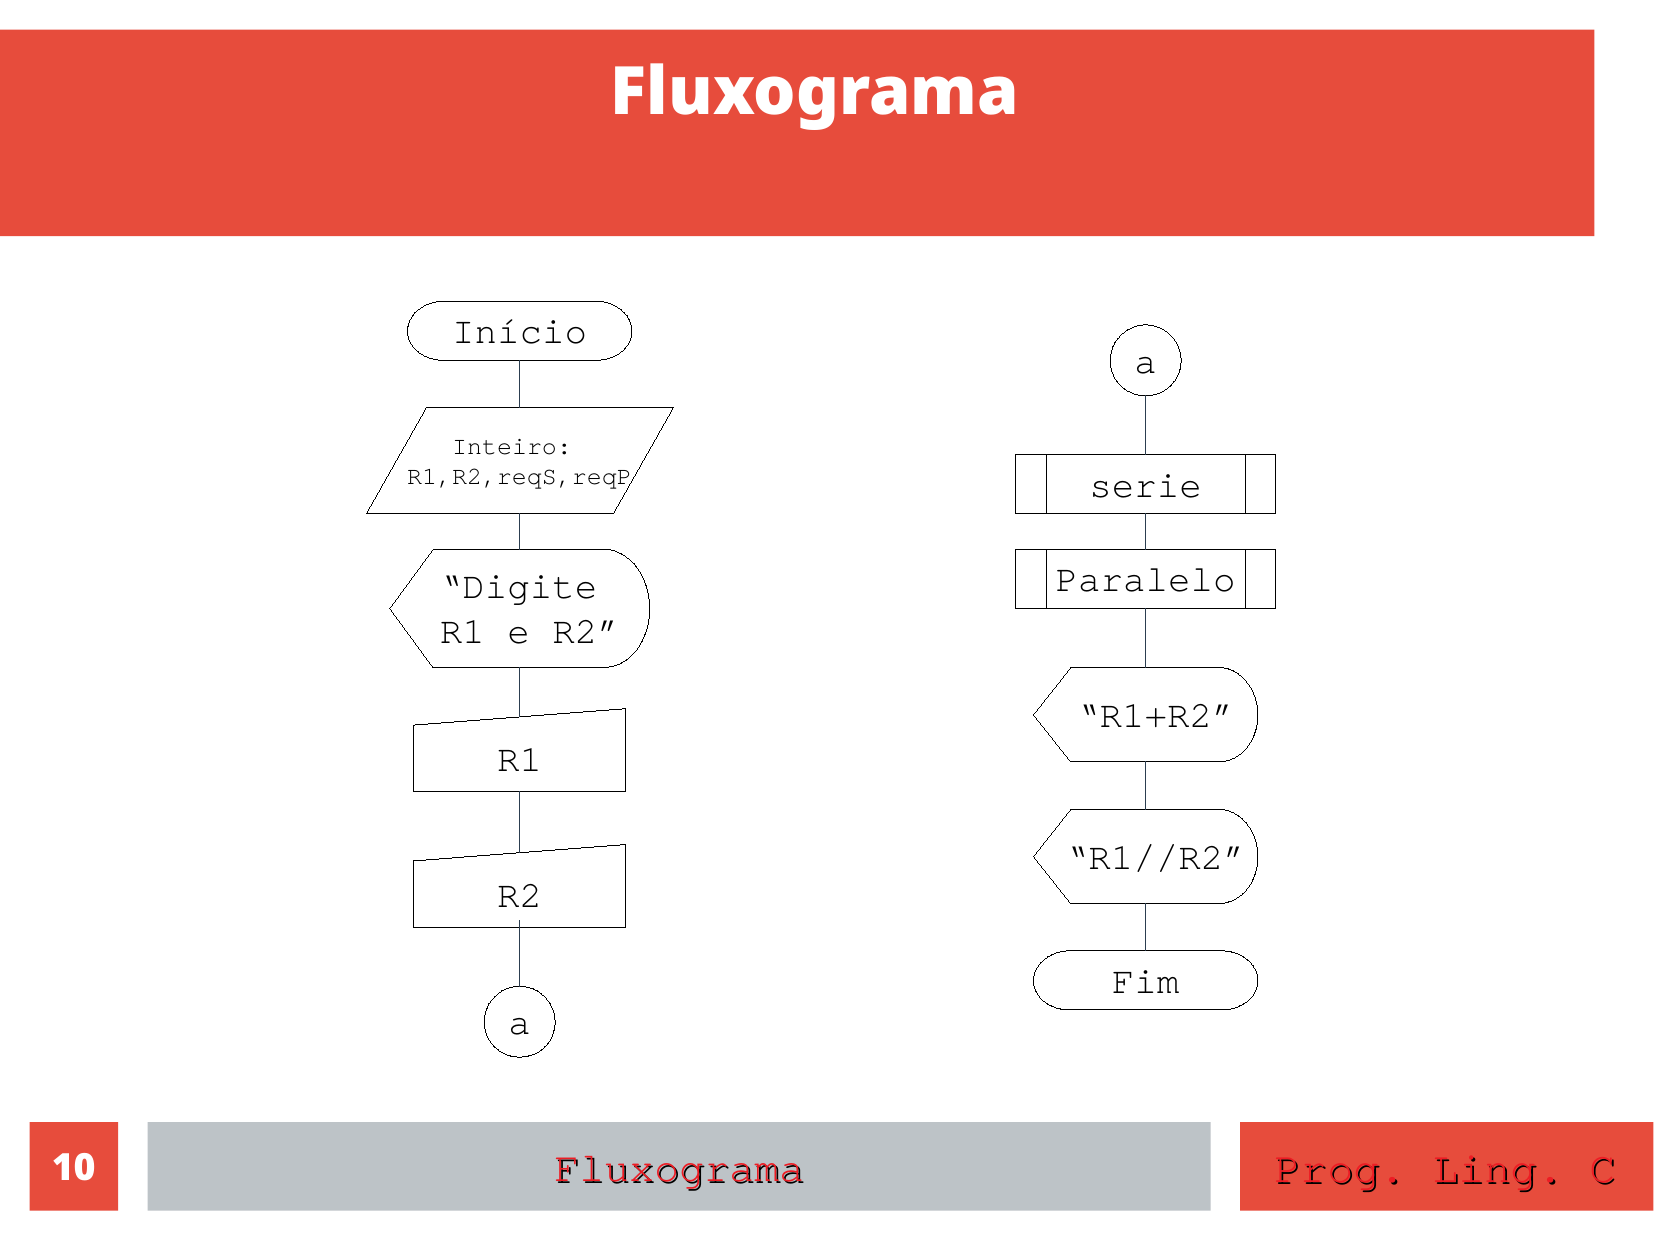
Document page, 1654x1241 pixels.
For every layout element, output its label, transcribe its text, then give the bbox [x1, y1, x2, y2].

text_box “R1//R2” [1033, 809, 1258, 904]
text_box Início [407, 301, 632, 361]
text_box serie [1016, 454, 1276, 514]
text_box Fluxograma [197, 1133, 1162, 1199]
text_box a [484, 986, 556, 1058]
text_box Prog. Ling. C [1233, 1133, 1654, 1202]
text_box R2 [413, 844, 626, 928]
text_box “Digite R1 e R2” [389, 549, 650, 668]
text_box a [1110, 324, 1182, 396]
text_box “R1+R2” [1033, 667, 1258, 762]
title Fluxograma [283, 42, 1347, 225]
text_box Paralelo [1016, 549, 1276, 609]
text_box Fim [1033, 950, 1258, 1010]
text_box R1 [413, 708, 626, 792]
text_box Inteiro: R1,R2,reqS,reqP [366, 407, 674, 514]
